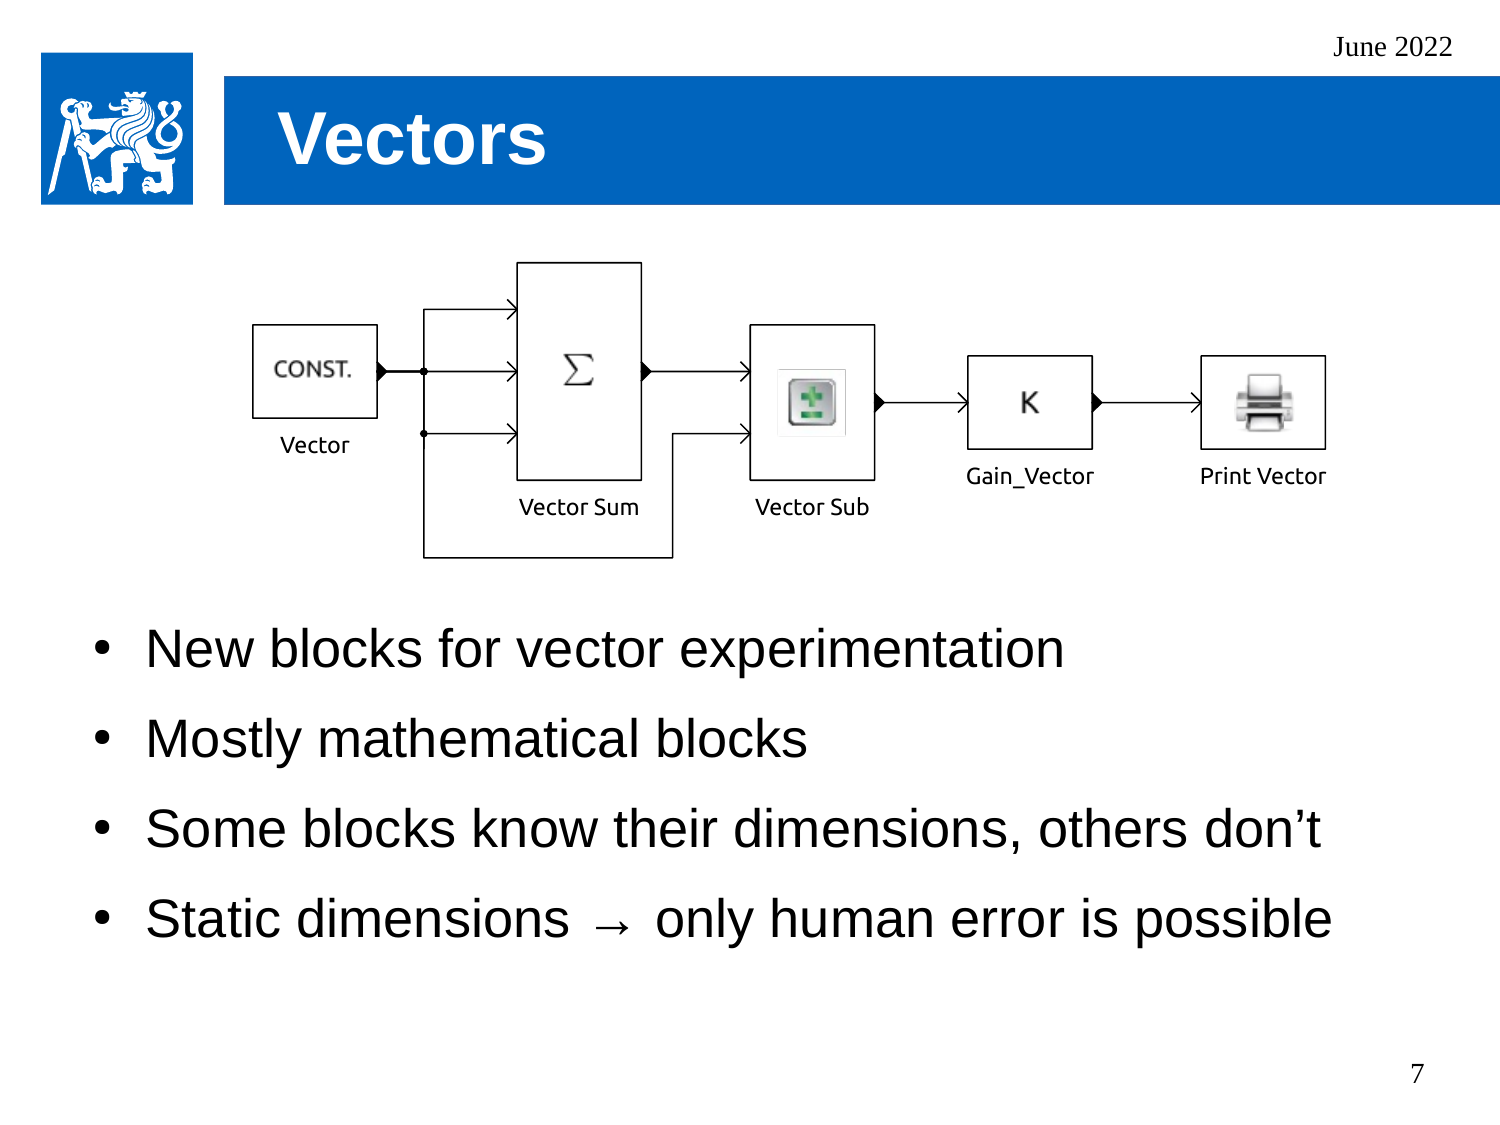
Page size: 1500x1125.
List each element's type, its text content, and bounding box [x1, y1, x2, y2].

list New blocks for vector experimentation Mostly mathematical blocks Some blocks know their dimensions, others don’t Static dimensions → only human error is possible [75, 618, 1463, 973]
title Vectors [277, 44, 1500, 181]
picture [225, 224, 1361, 603]
